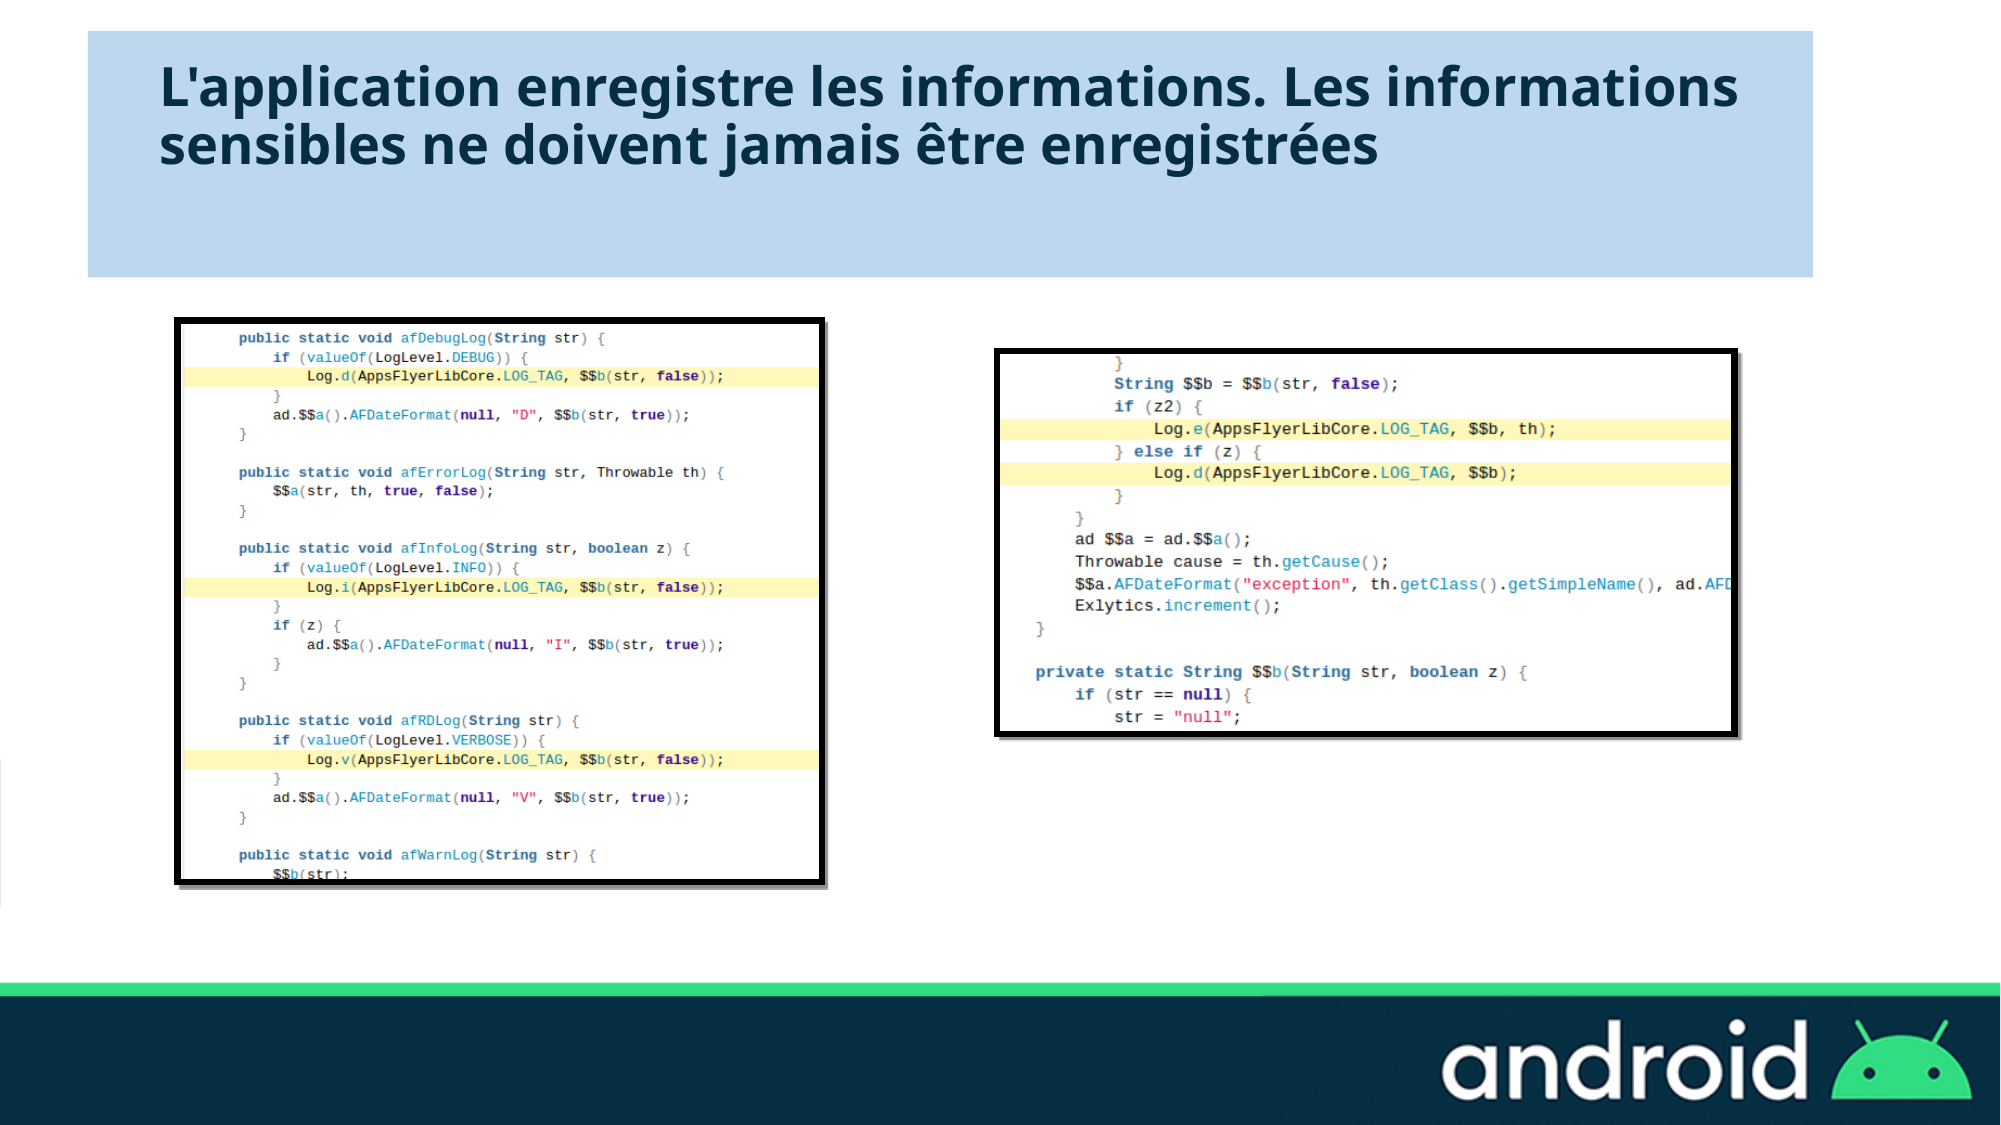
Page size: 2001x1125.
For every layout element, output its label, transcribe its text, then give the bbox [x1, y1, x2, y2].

title L'application enregistre les informations. Les informations sensibles ne doivent jamais être enregistrées [87, 31, 1813, 278]
picture [999, 354, 1732, 731]
picture [180, 323, 820, 879]
